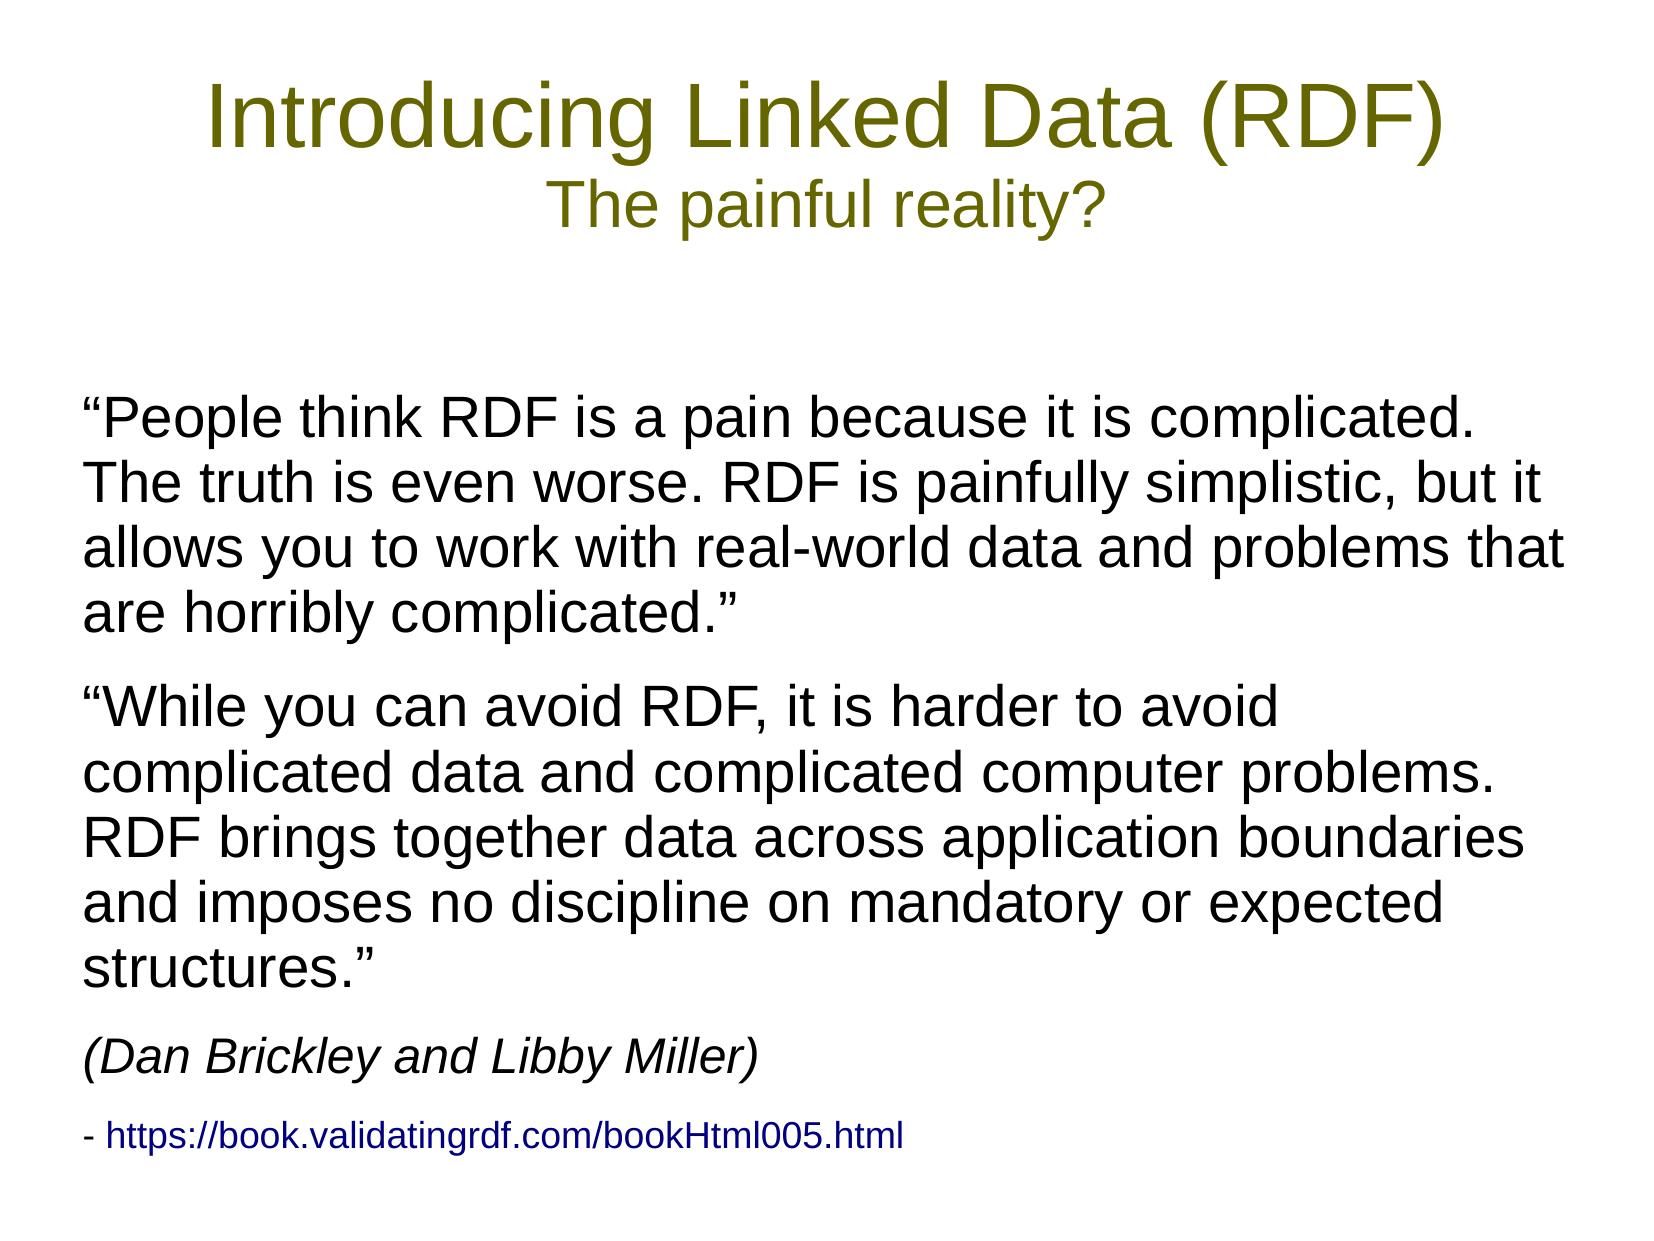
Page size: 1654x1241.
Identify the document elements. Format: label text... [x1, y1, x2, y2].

title Introducing Linked Data (RDF) The painful reality? [82, 49, 1571, 257]
list “People think RDF is a pain because it is complicated. The truth is even worse. RDF is painfully simplistic, but it allows you to work with real-world data and problems that are horribly complicated.” “While you can avoid RDF, it is harder to avoid complicated data and complicated computer problems. RDF brings together data across application boundaries and imposes no discipline on mandatory or expected structures.” (Dan Brickley and Libby Miller) - https://book.validatingrdf.com/bookHtml005.html [82, 290, 1571, 1157]
